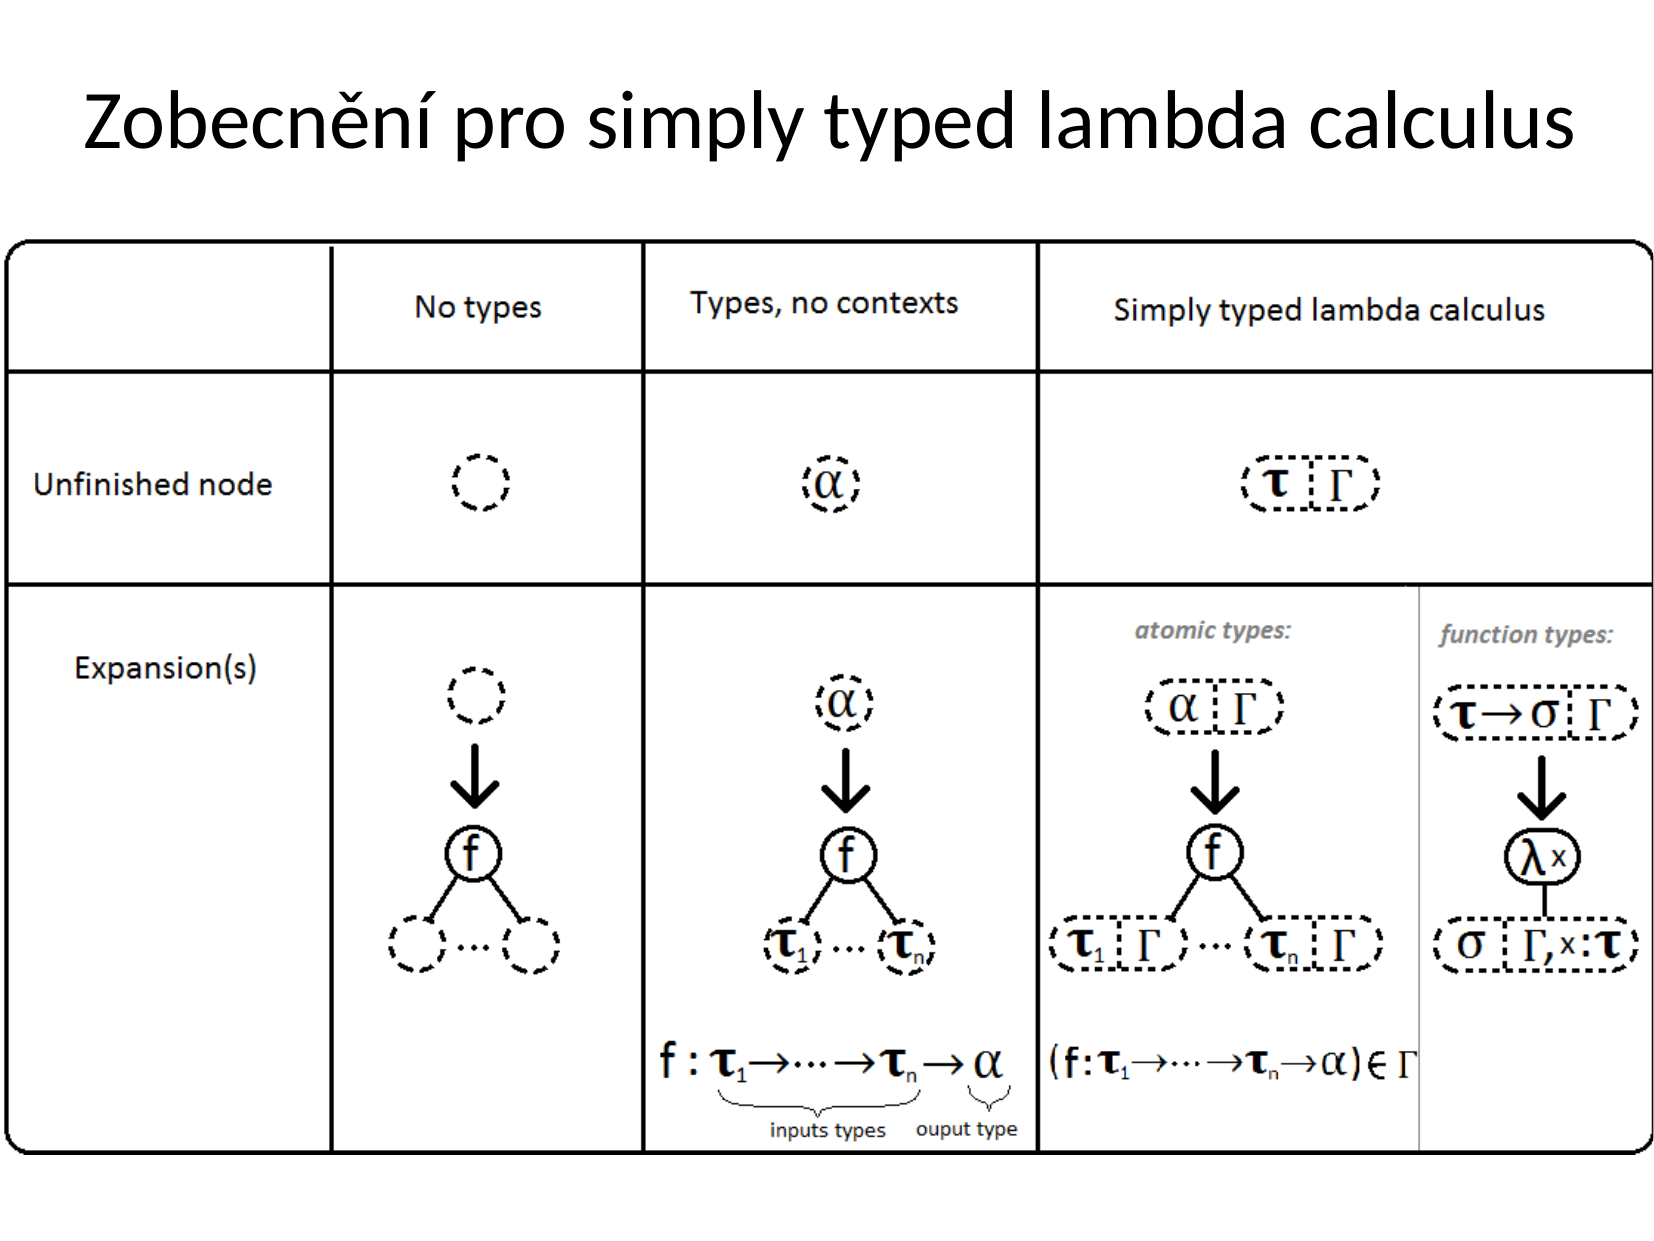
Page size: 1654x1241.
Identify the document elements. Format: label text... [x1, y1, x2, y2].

title Zobecnění pro simply typed lambda calculus [15, 24, 1646, 232]
picture [3, 238, 1654, 1155]
